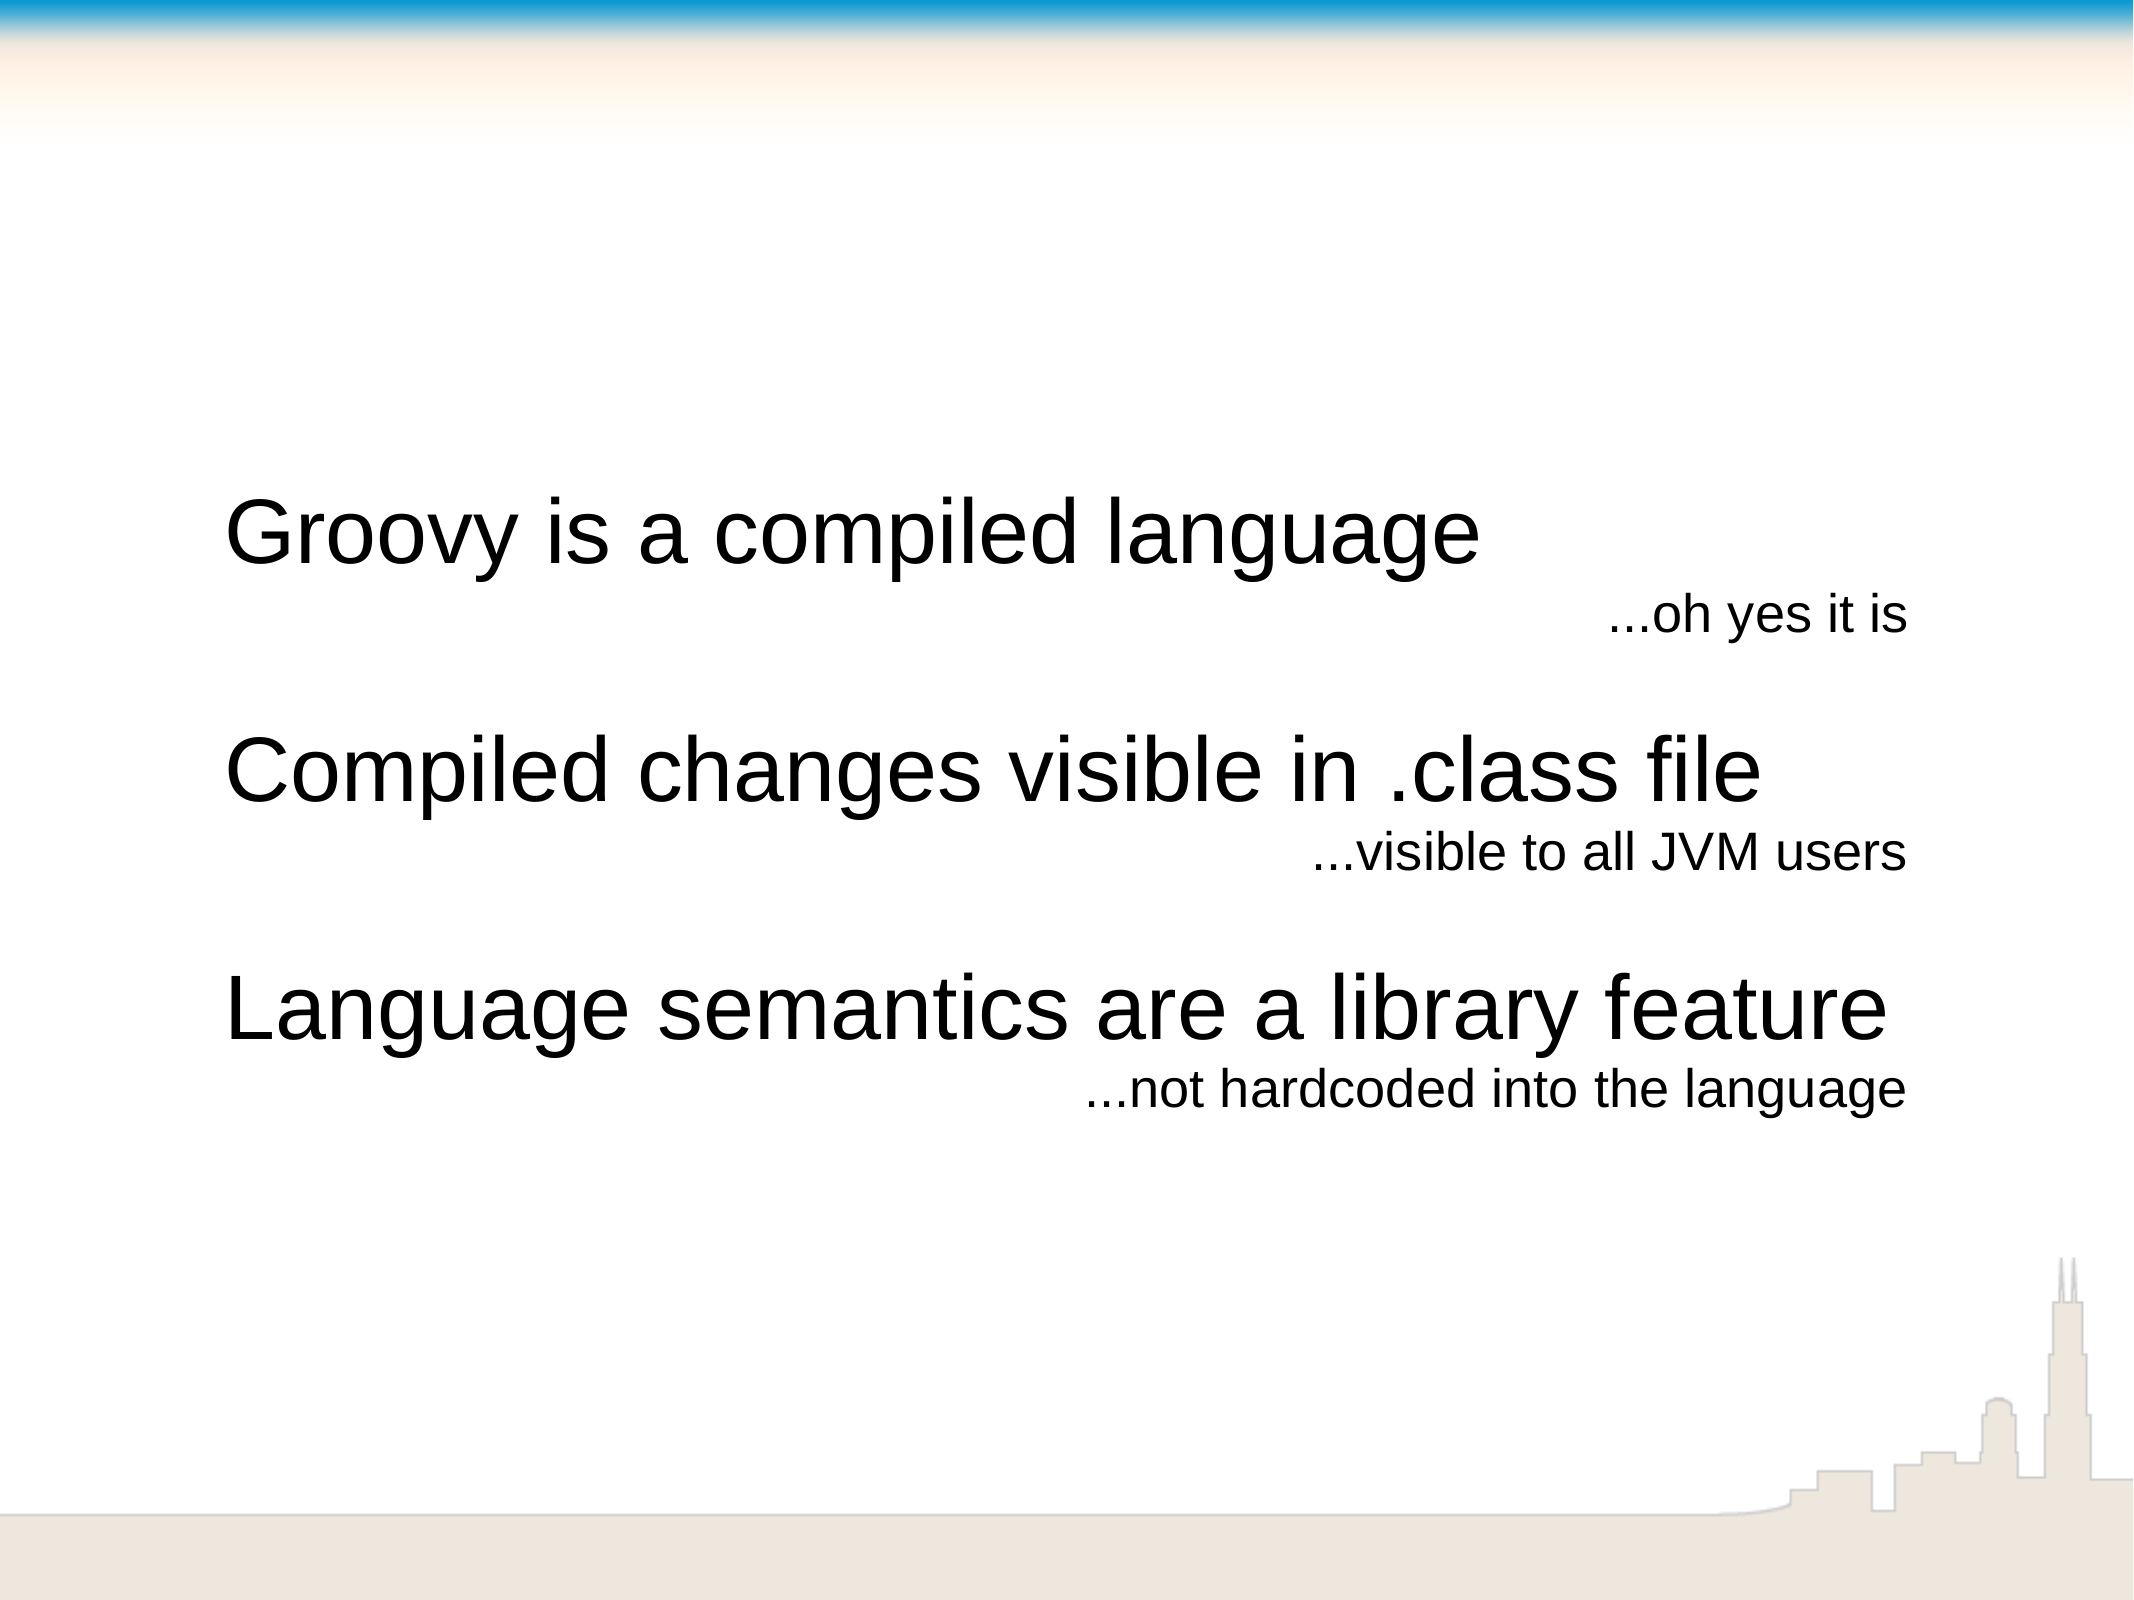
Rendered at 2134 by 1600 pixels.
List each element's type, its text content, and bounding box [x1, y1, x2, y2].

picture [0, 4, 2134, 1600]
subtitle Groovy is a compiled language ...oh yes it is Compiled changes visible in .class file ...visible to all JVM users Language semantics are a library feature ...not hardcoded into the language [224, 279, 1909, 1321]
